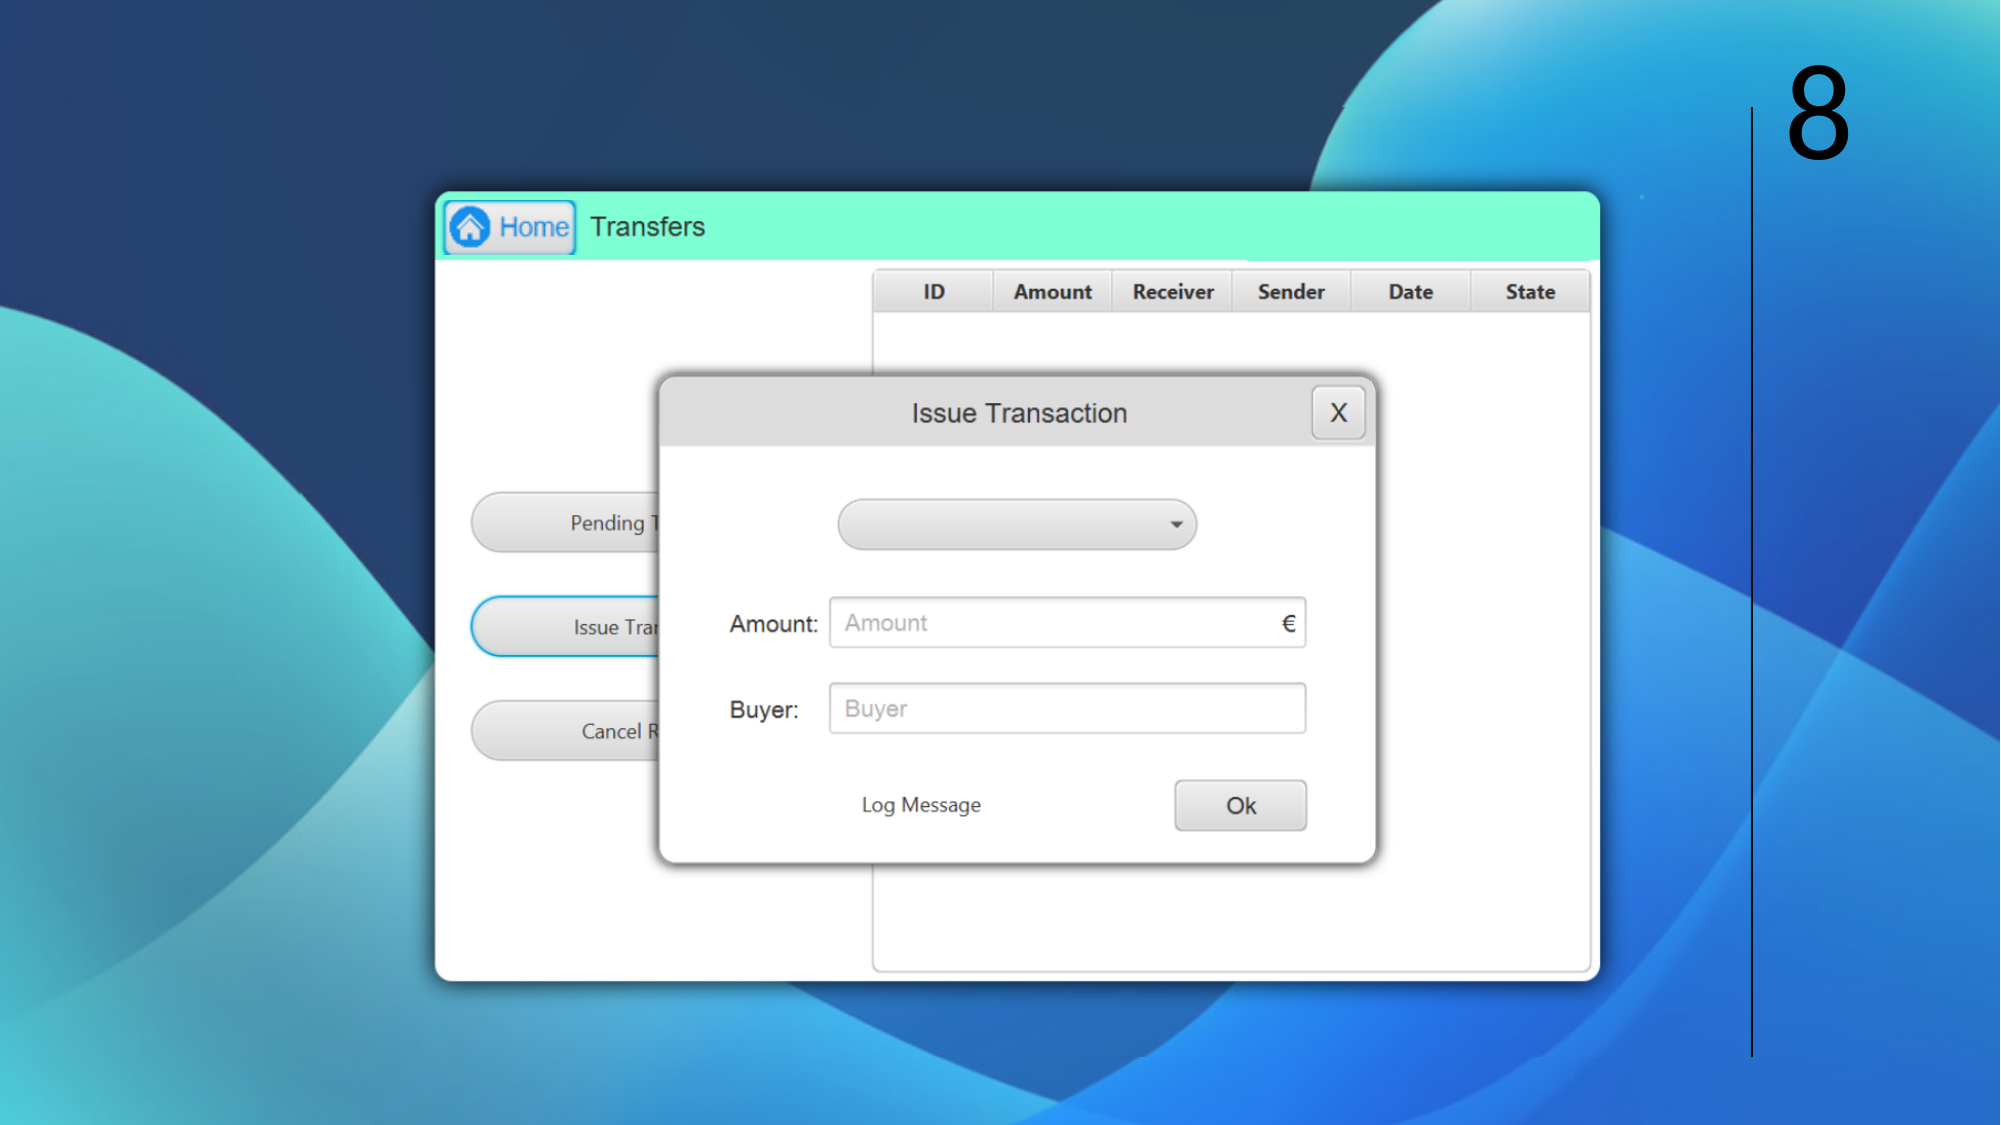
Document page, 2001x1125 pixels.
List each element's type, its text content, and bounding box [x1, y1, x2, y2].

text_box 8 [1769, 14, 1876, 197]
picture [0, 0, 2000, 1125]
